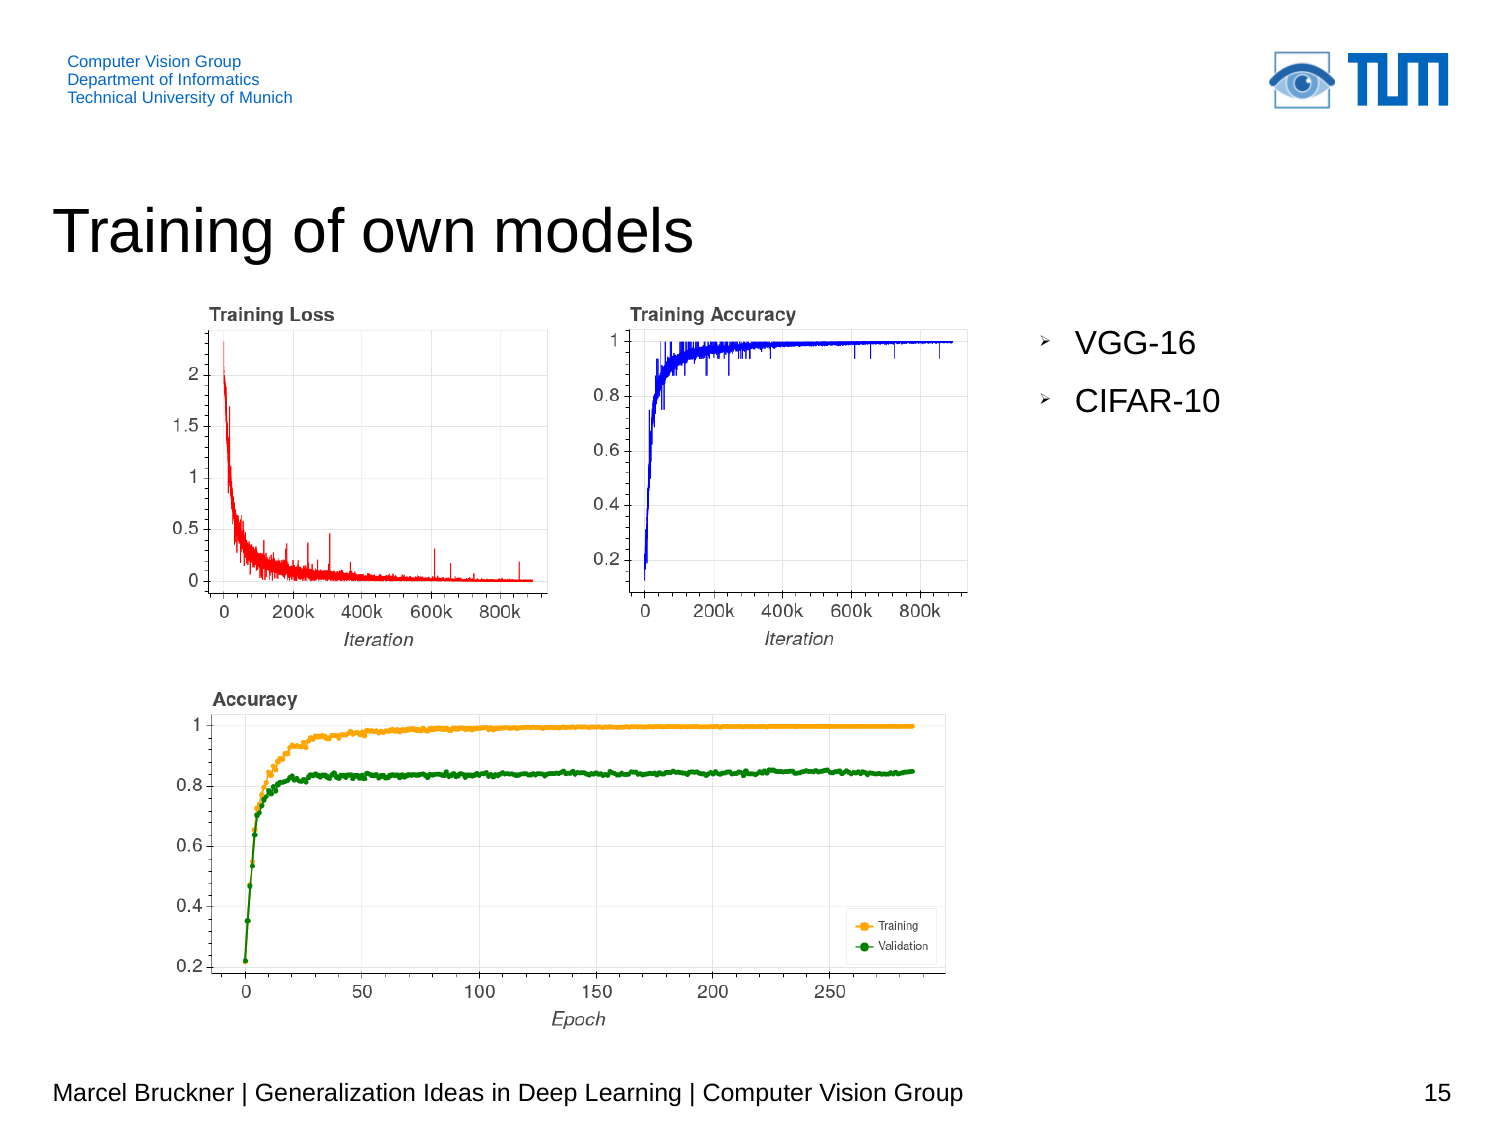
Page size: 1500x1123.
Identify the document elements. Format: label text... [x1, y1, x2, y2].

title Training of own models [52, 195, 1453, 266]
picture [589, 293, 994, 653]
picture [1269, 47, 1335, 113]
picture [168, 293, 574, 654]
list VGG-16 CIFAR-10 [1039, 318, 1441, 833]
picture [172, 678, 971, 1033]
